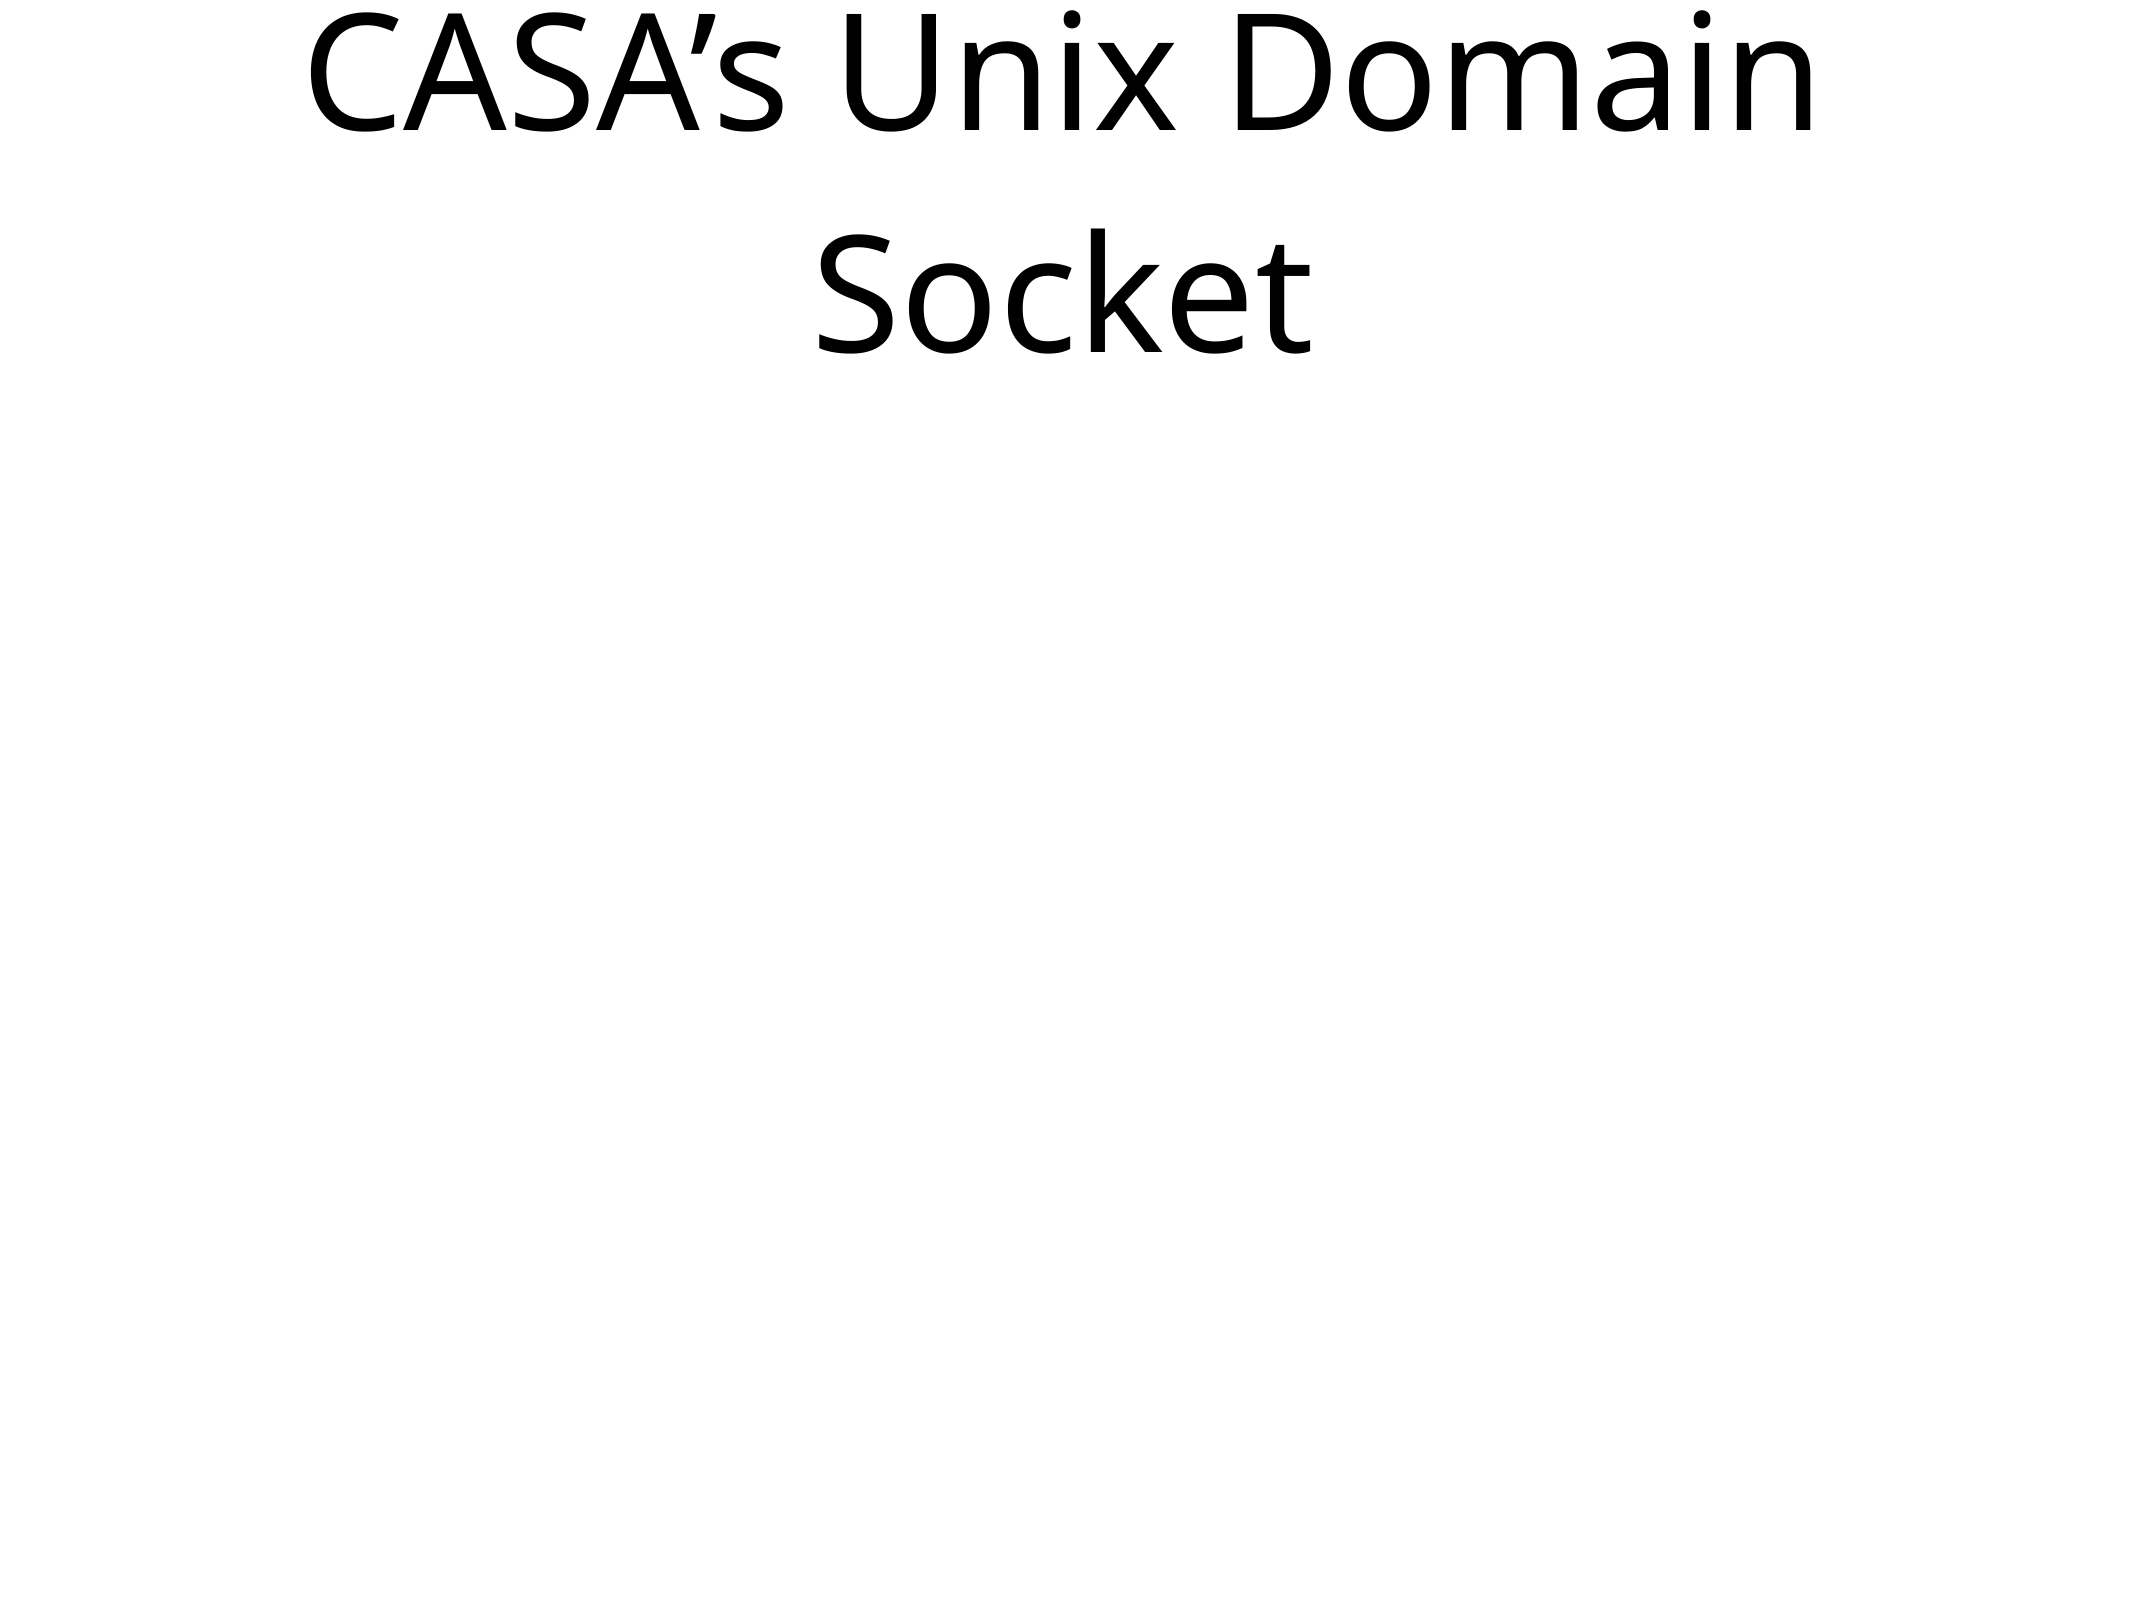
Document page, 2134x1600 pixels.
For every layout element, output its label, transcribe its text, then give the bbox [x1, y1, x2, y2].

title CASA’s Unix Domain Socket [29, 31, 2097, 325]
